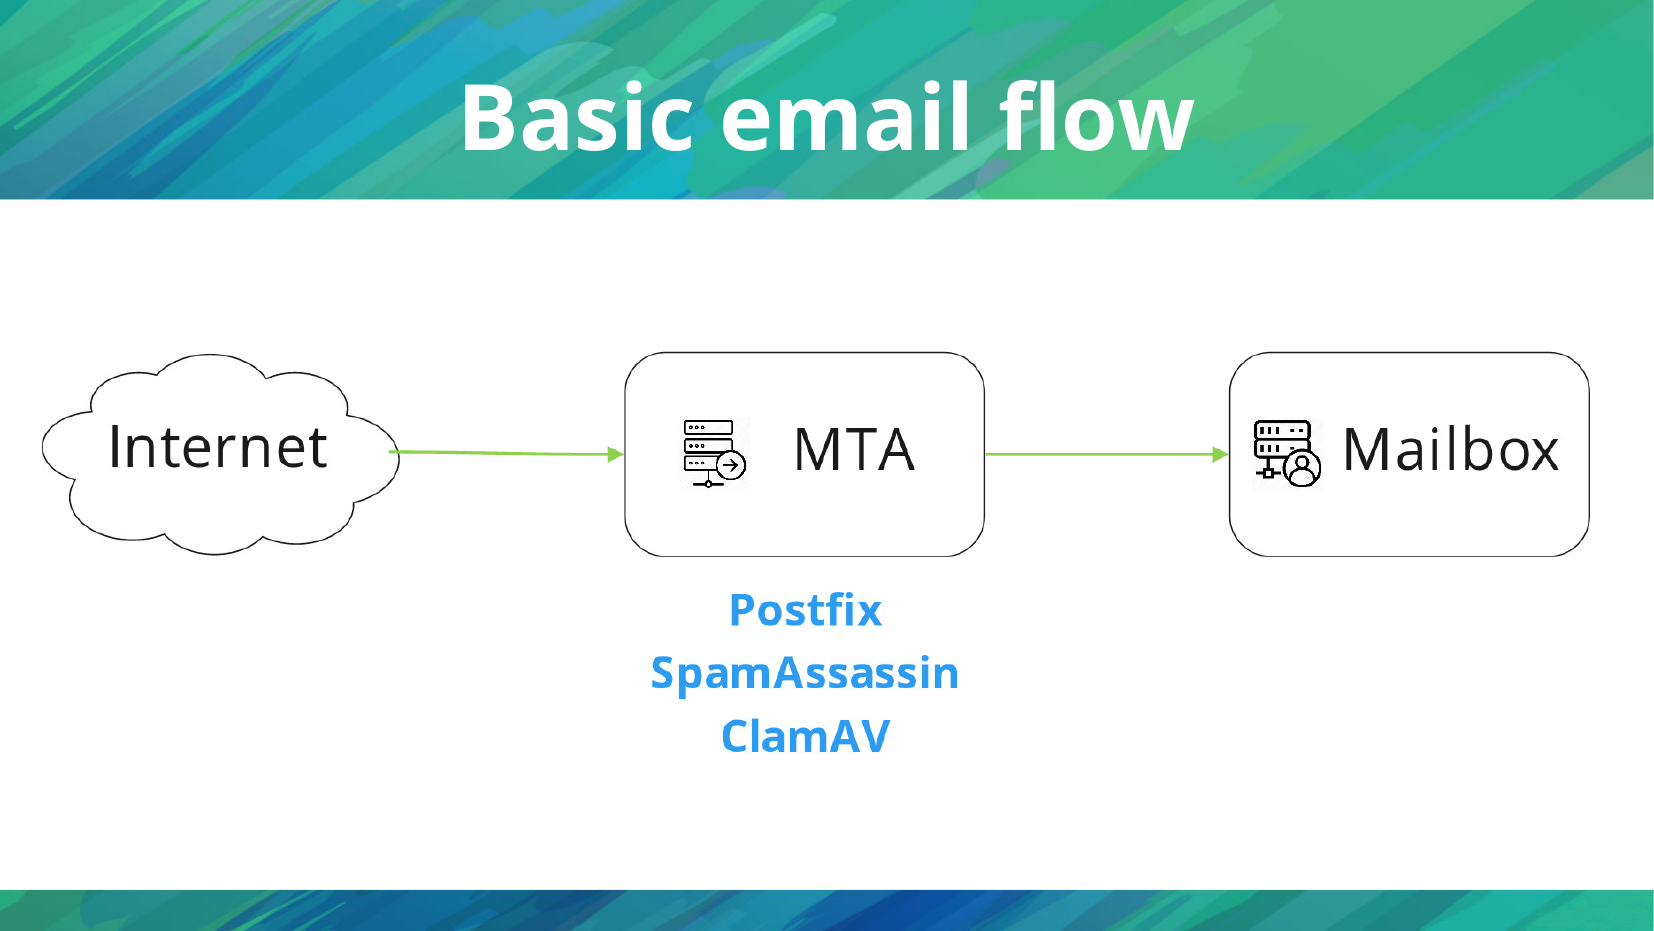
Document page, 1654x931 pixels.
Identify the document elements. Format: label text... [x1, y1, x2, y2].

picture [0, 0, 1654, 931]
title Basic email flow [82, 37, 1571, 193]
